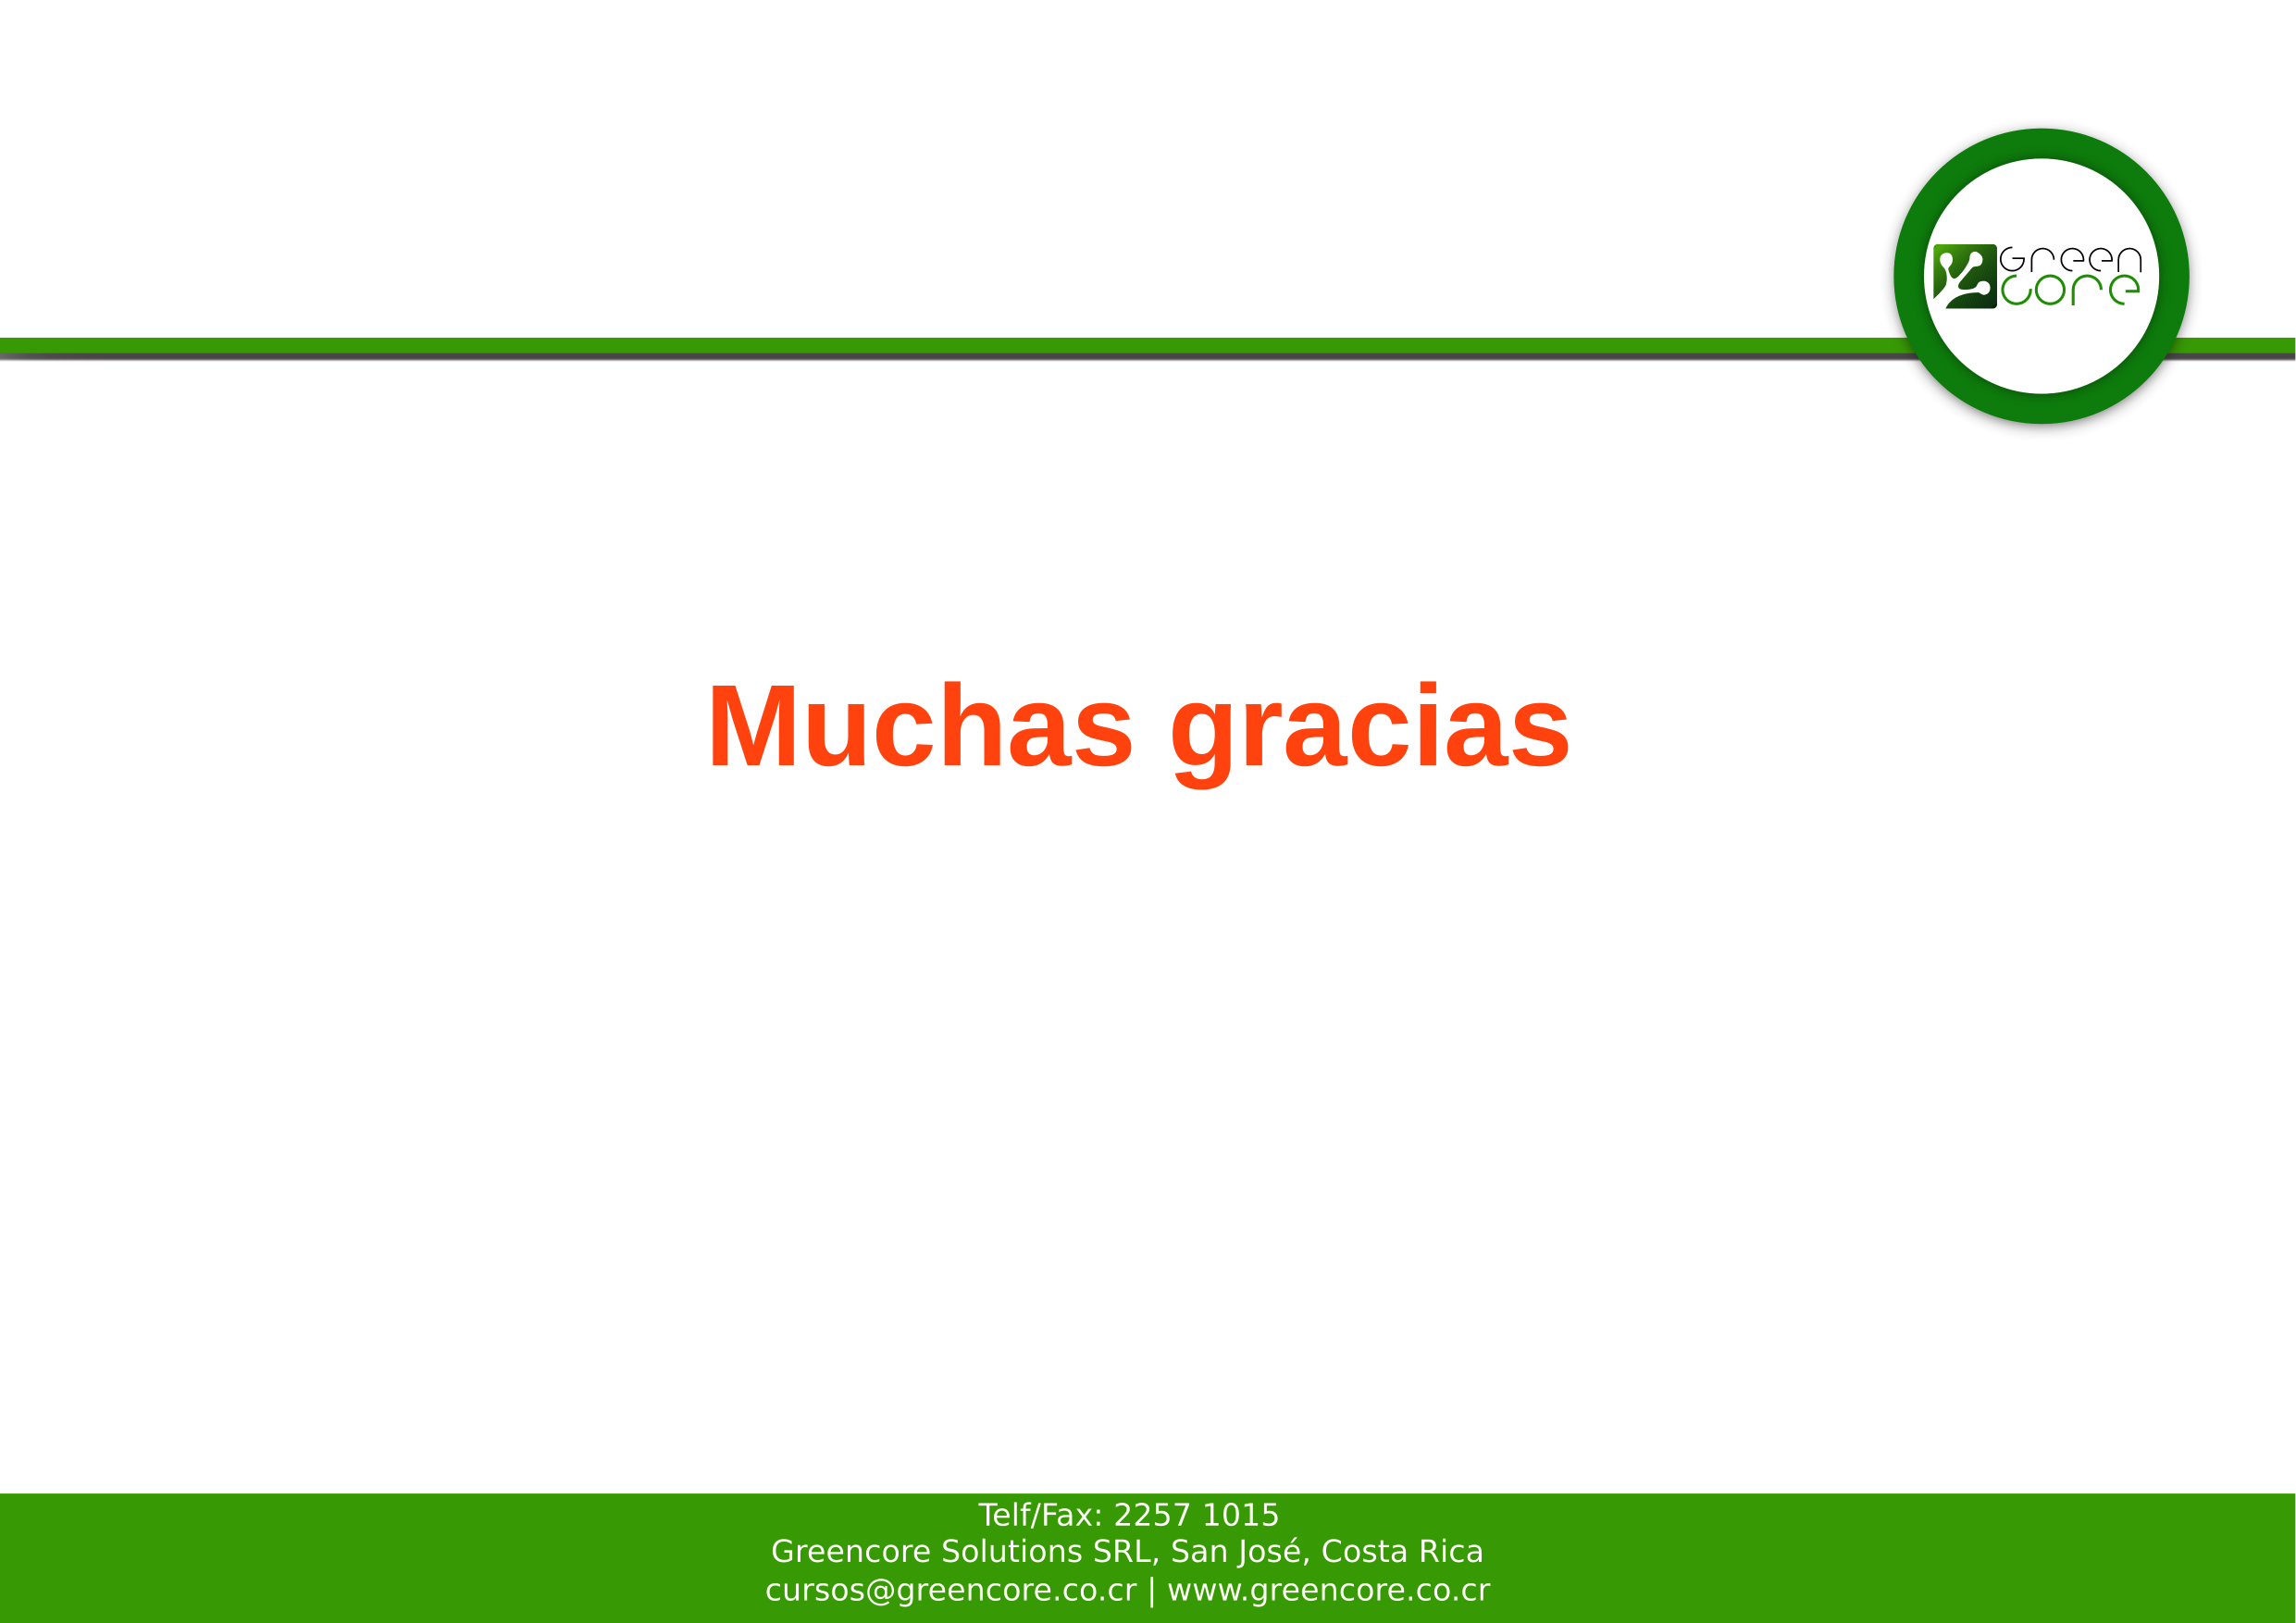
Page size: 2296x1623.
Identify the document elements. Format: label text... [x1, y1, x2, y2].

subtitle Muchas gracias [106, 0, 2173, 1451]
picture [0, 0, 2296, 1623]
